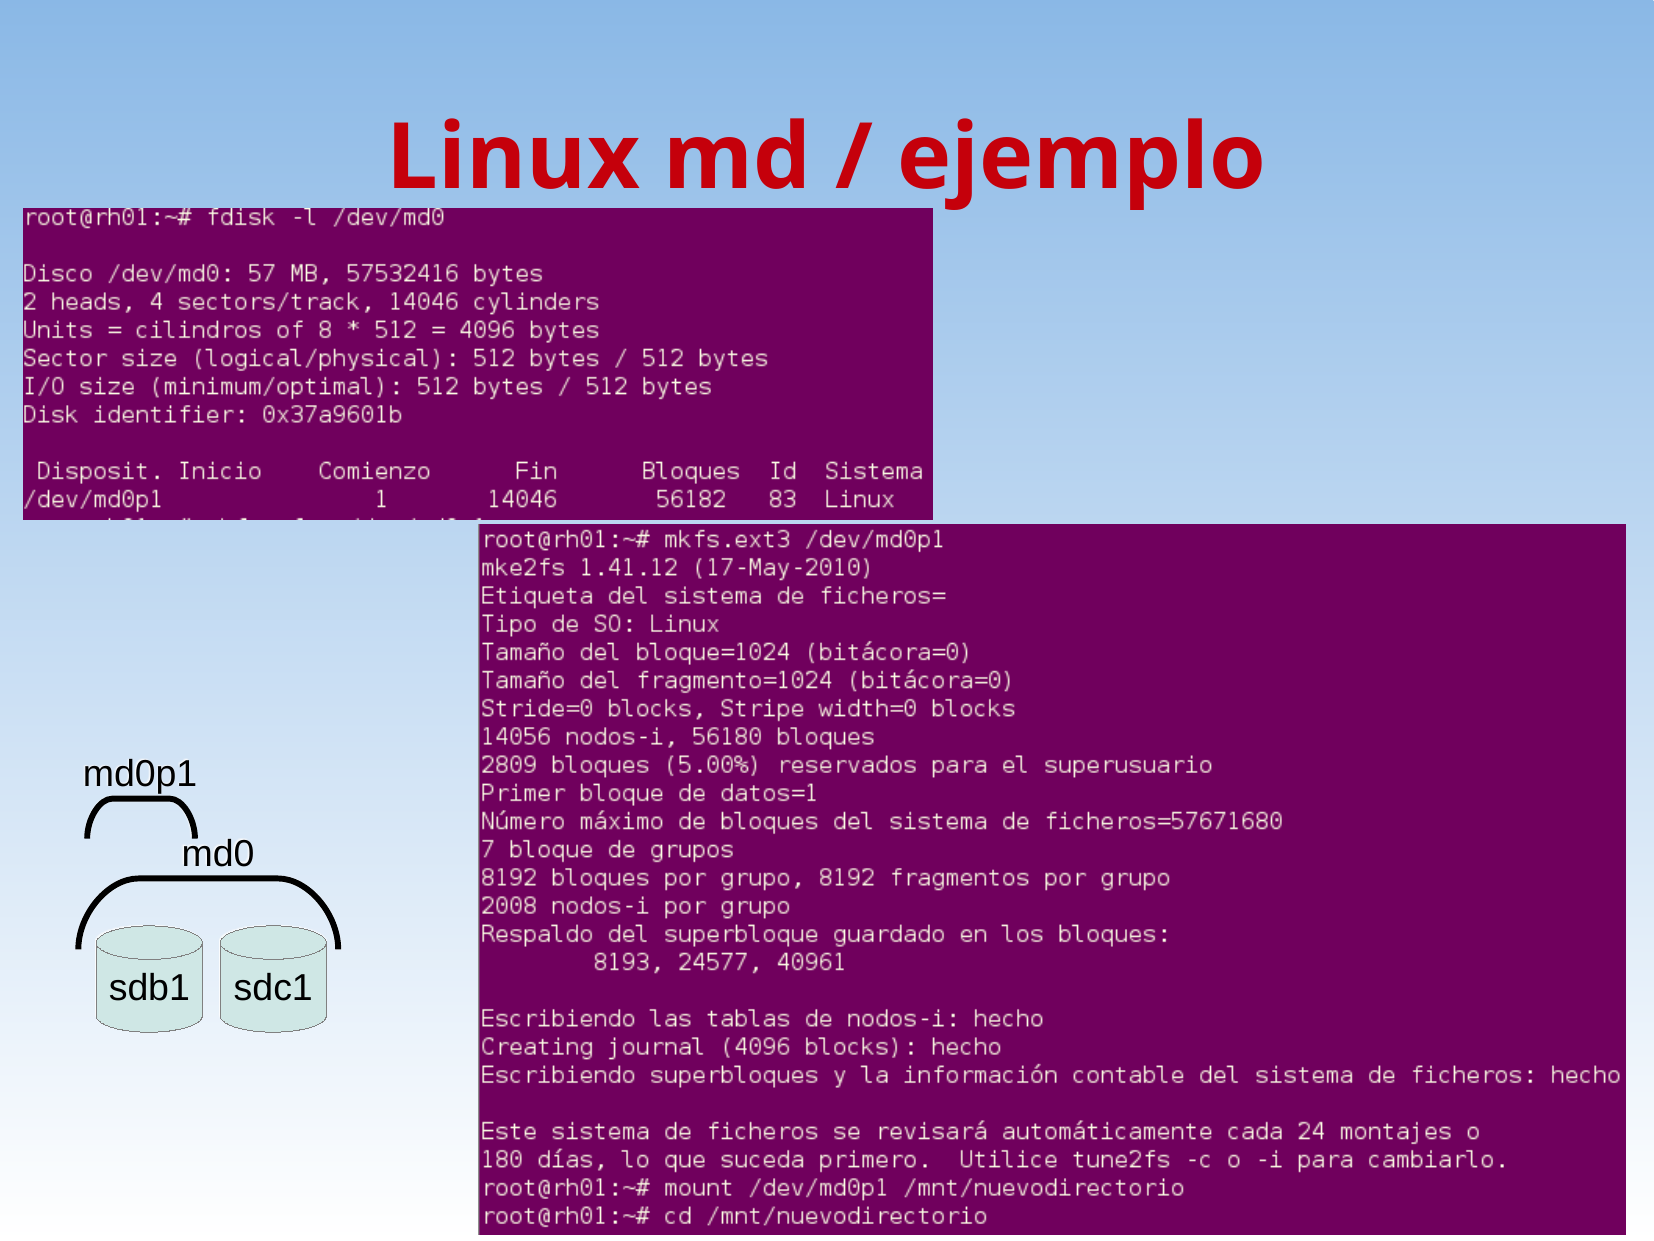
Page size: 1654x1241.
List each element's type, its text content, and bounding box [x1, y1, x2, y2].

text_box md0 [166, 825, 270, 875]
text_box sdb1 [96, 925, 203, 1033]
picture [23, 208, 933, 520]
text_box sdc1 [220, 925, 327, 1033]
picture [478, 524, 1626, 1235]
text_box md0p1 [68, 745, 213, 803]
title Linux md / ejemplo [82, 49, 1571, 257]
